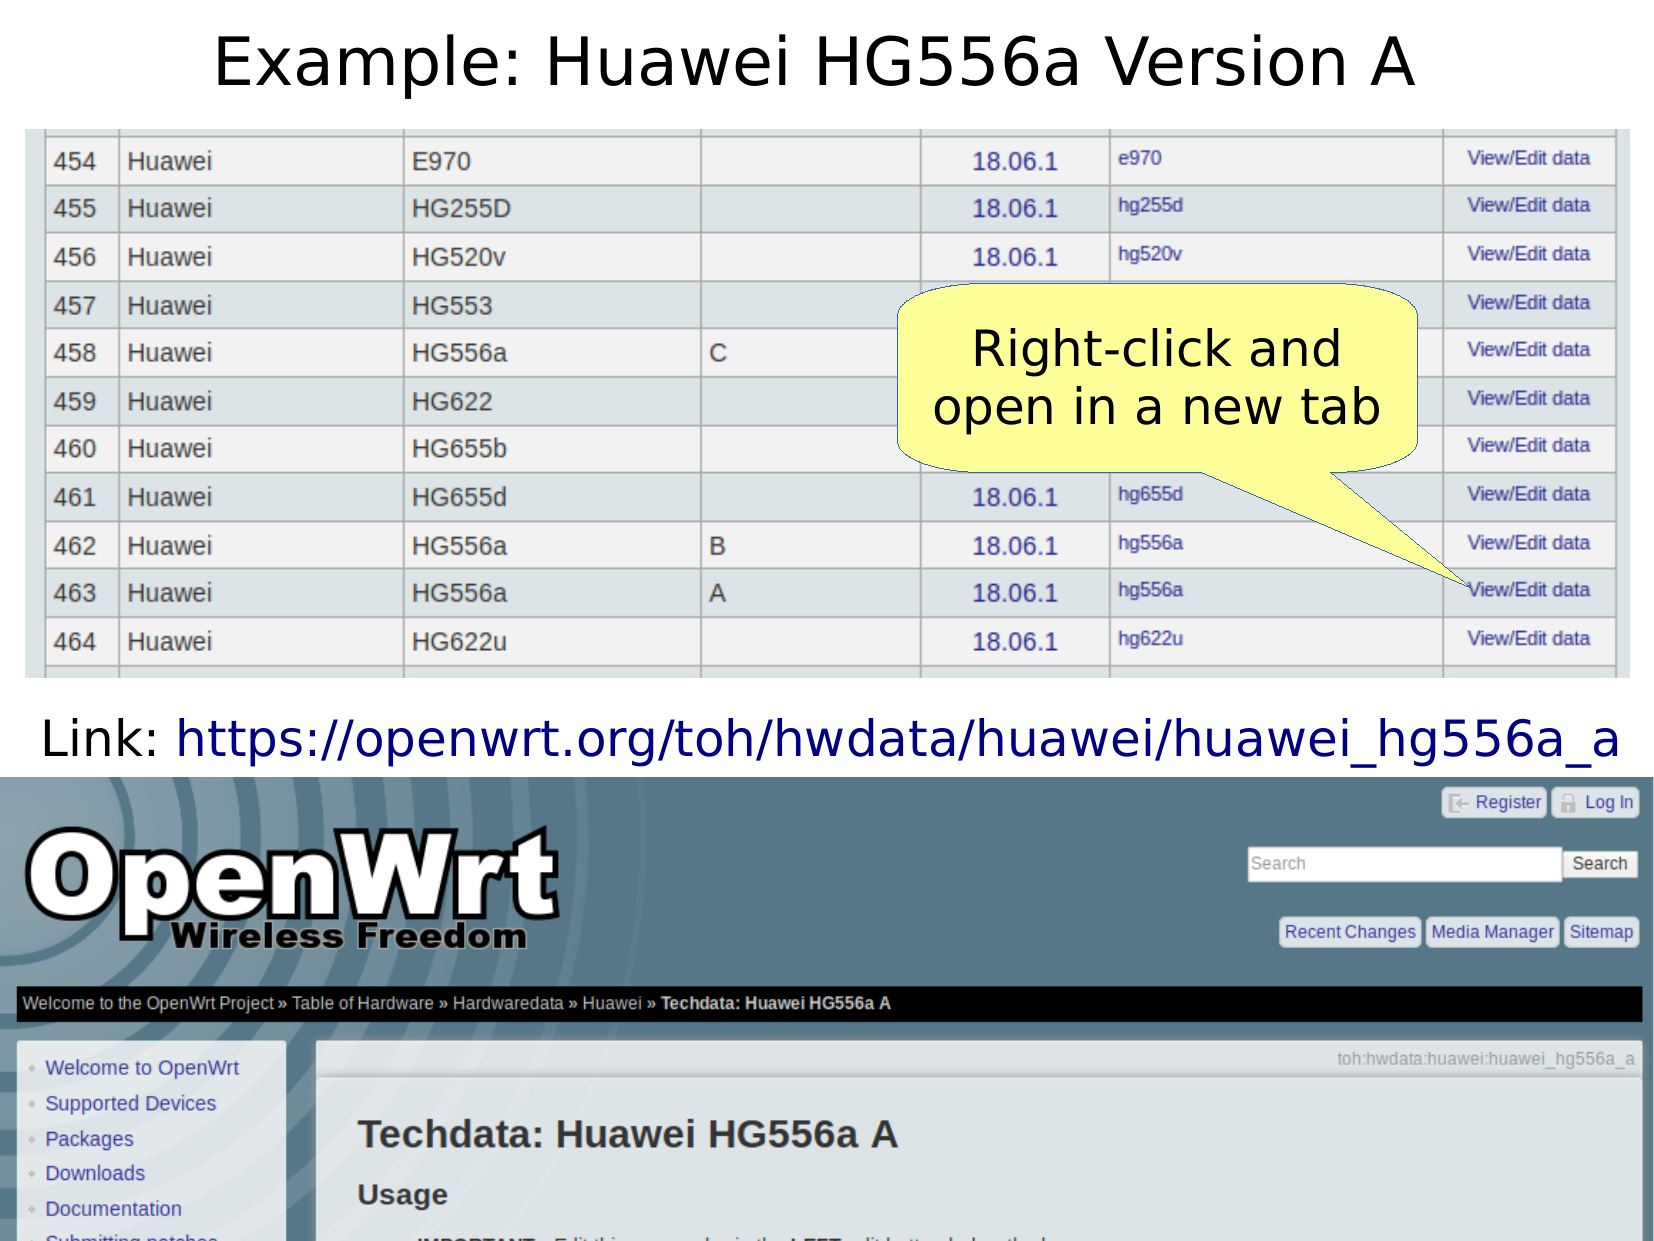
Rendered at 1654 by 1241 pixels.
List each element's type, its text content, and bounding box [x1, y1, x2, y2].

text_box Right-click and open in a new tab [897, 283, 1472, 589]
picture [25, 129, 1630, 678]
picture [0, 777, 1654, 1241]
text_box Link: https://openwrt.org/toh/hwdata/huawei/huawei_hg556a_a [11, 702, 1642, 777]
title Example: Huawei HG556a Version A [70, 23, 1560, 102]
